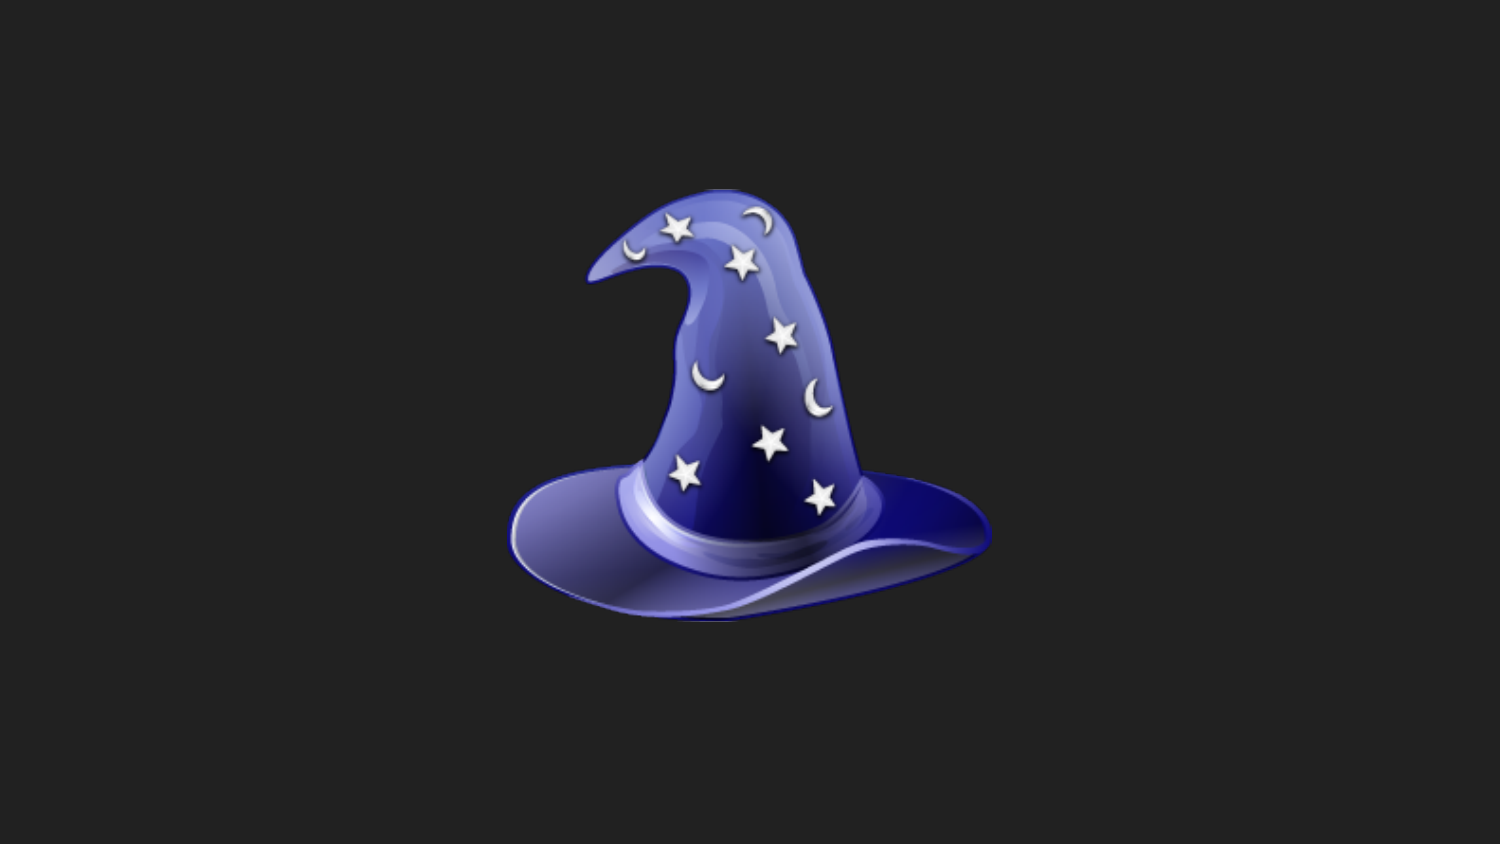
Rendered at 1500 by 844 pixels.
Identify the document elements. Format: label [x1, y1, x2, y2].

picture [507, 173, 992, 658]
